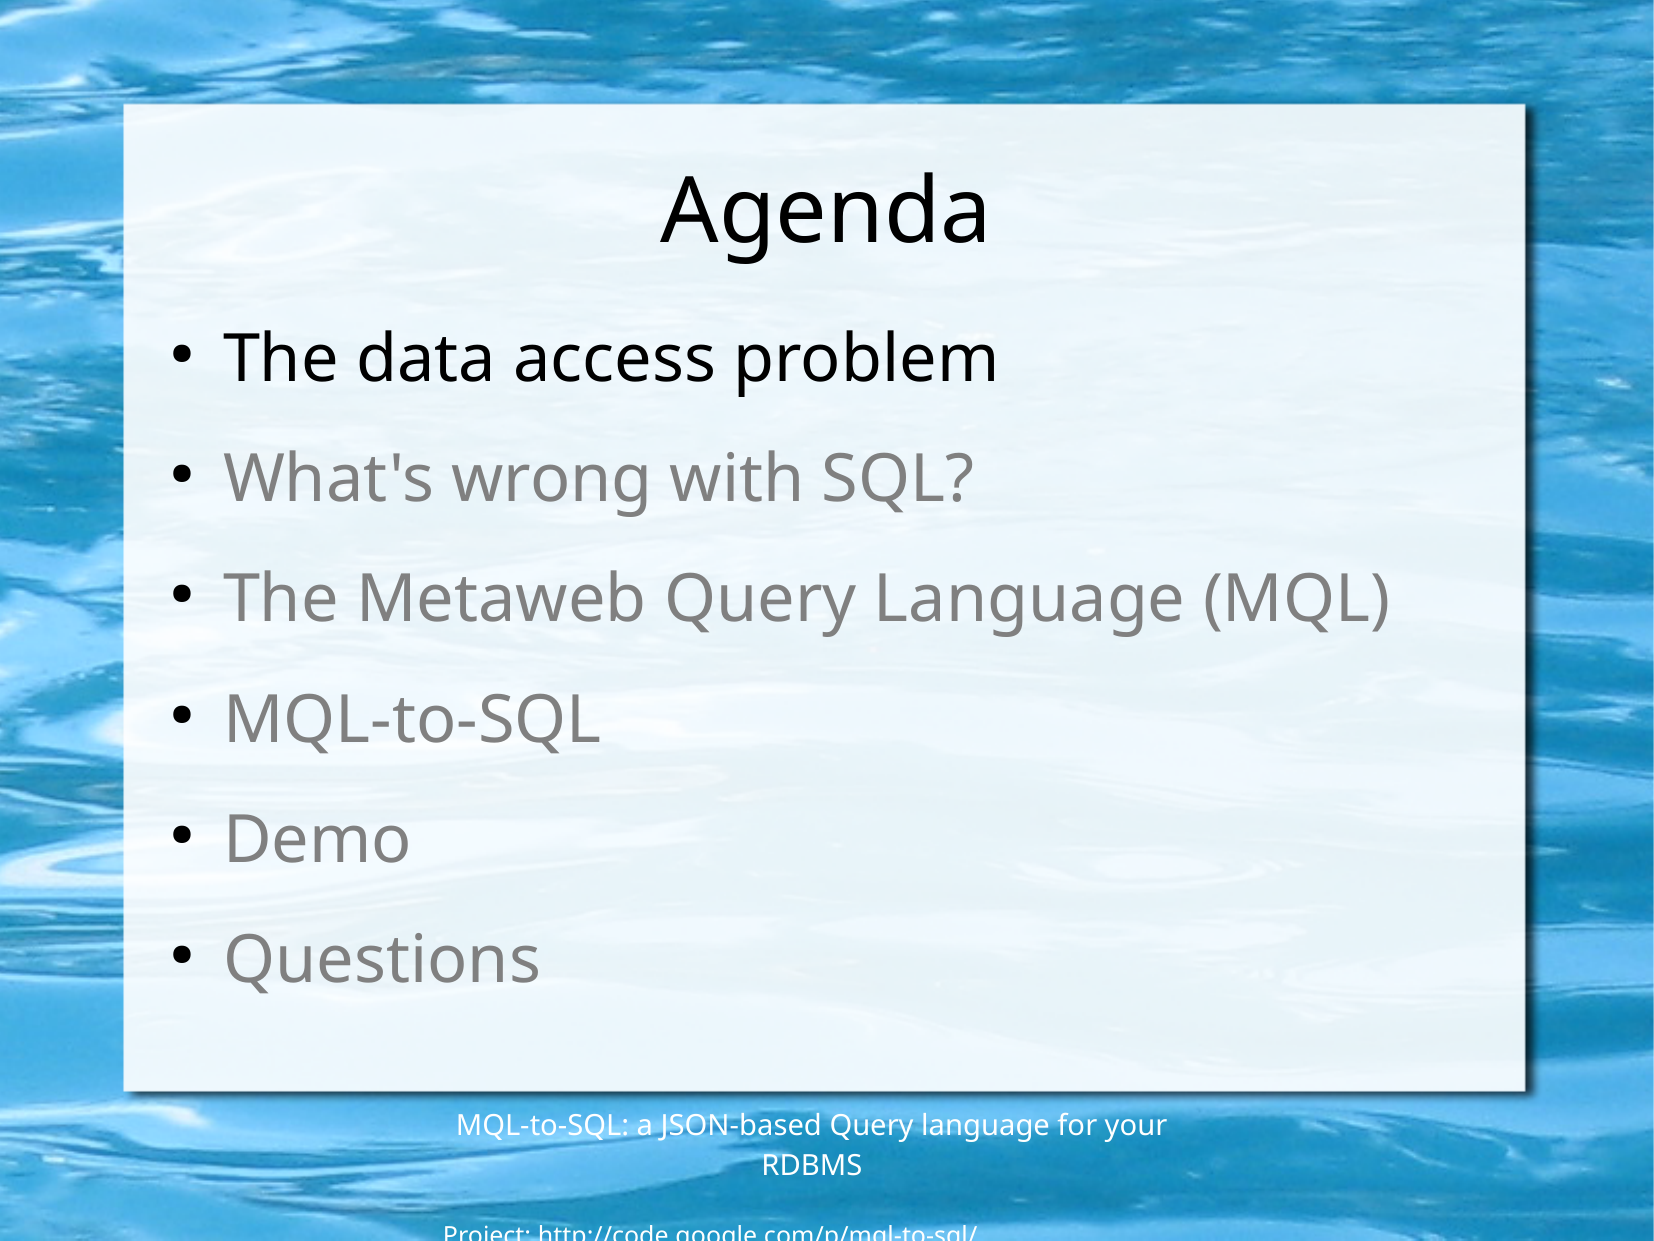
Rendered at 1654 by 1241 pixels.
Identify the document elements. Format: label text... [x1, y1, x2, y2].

picture [679, 1232, 686, 1241]
picture [725, 1232, 732, 1241]
picture [876, 1232, 883, 1241]
picture [780, 1232, 787, 1241]
picture [827, 1232, 835, 1241]
list The data access problem What's wrong with SQL? The Metaweb Query Language (MQL) MQL-to-SQL Demo Questions [152, 310, 1511, 925]
picture [914, 1232, 921, 1241]
picture [0, 0, 1654, 1241]
picture [628, 1232, 635, 1241]
picture [575, 1232, 583, 1241]
picture [804, 1232, 810, 1241]
picture [795, 1232, 802, 1241]
picture [694, 1232, 701, 1241]
picture [852, 1232, 859, 1241]
picture [950, 1232, 957, 1241]
picture [710, 1232, 717, 1241]
picture [471, 1232, 478, 1241]
picture [643, 1232, 650, 1241]
picture [447, 1228, 454, 1235]
picture [861, 1232, 867, 1241]
picture [541, 1232, 548, 1241]
title Agenda [147, 118, 1506, 296]
